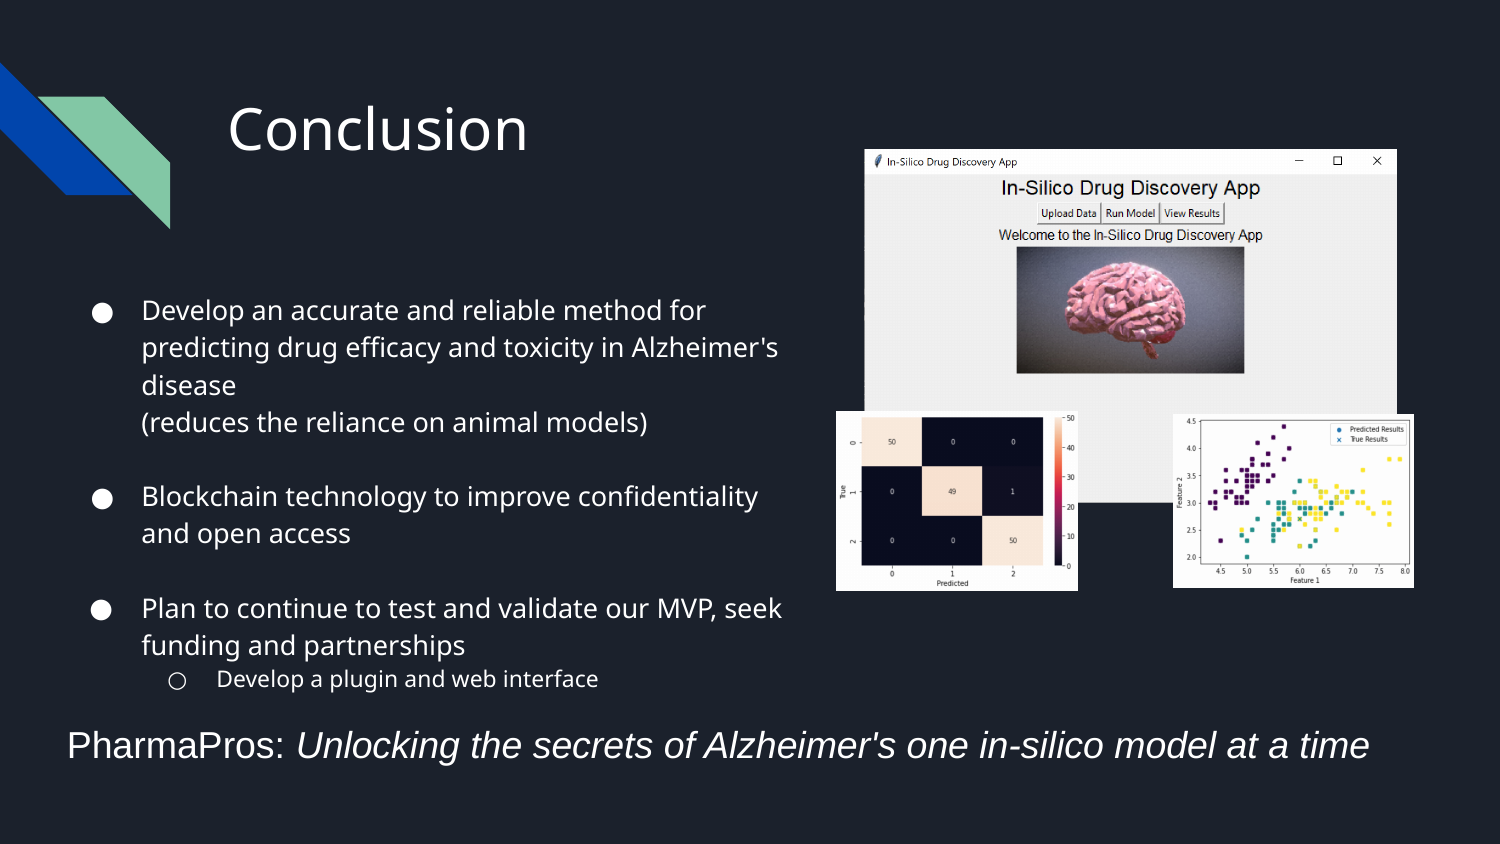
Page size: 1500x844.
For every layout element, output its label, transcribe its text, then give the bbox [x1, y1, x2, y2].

text_box PharmaPros: Unlocking the secrets of Alzheimer's one in-silico model at a time [51, 706, 1394, 782]
picture [836, 149, 1414, 591]
list Develop an accurate and reliable method for predicting drug efficacy and toxicity in Alzheimer's disease (reduces the reliance on animal models) Blockchain technology to improve confidentiality and open access Plan to continue to test and validate our MVP, seek funding and partnerships Develop a plugin and web interface [51, 273, 817, 706]
title Conclusion [212, 77, 817, 171]
